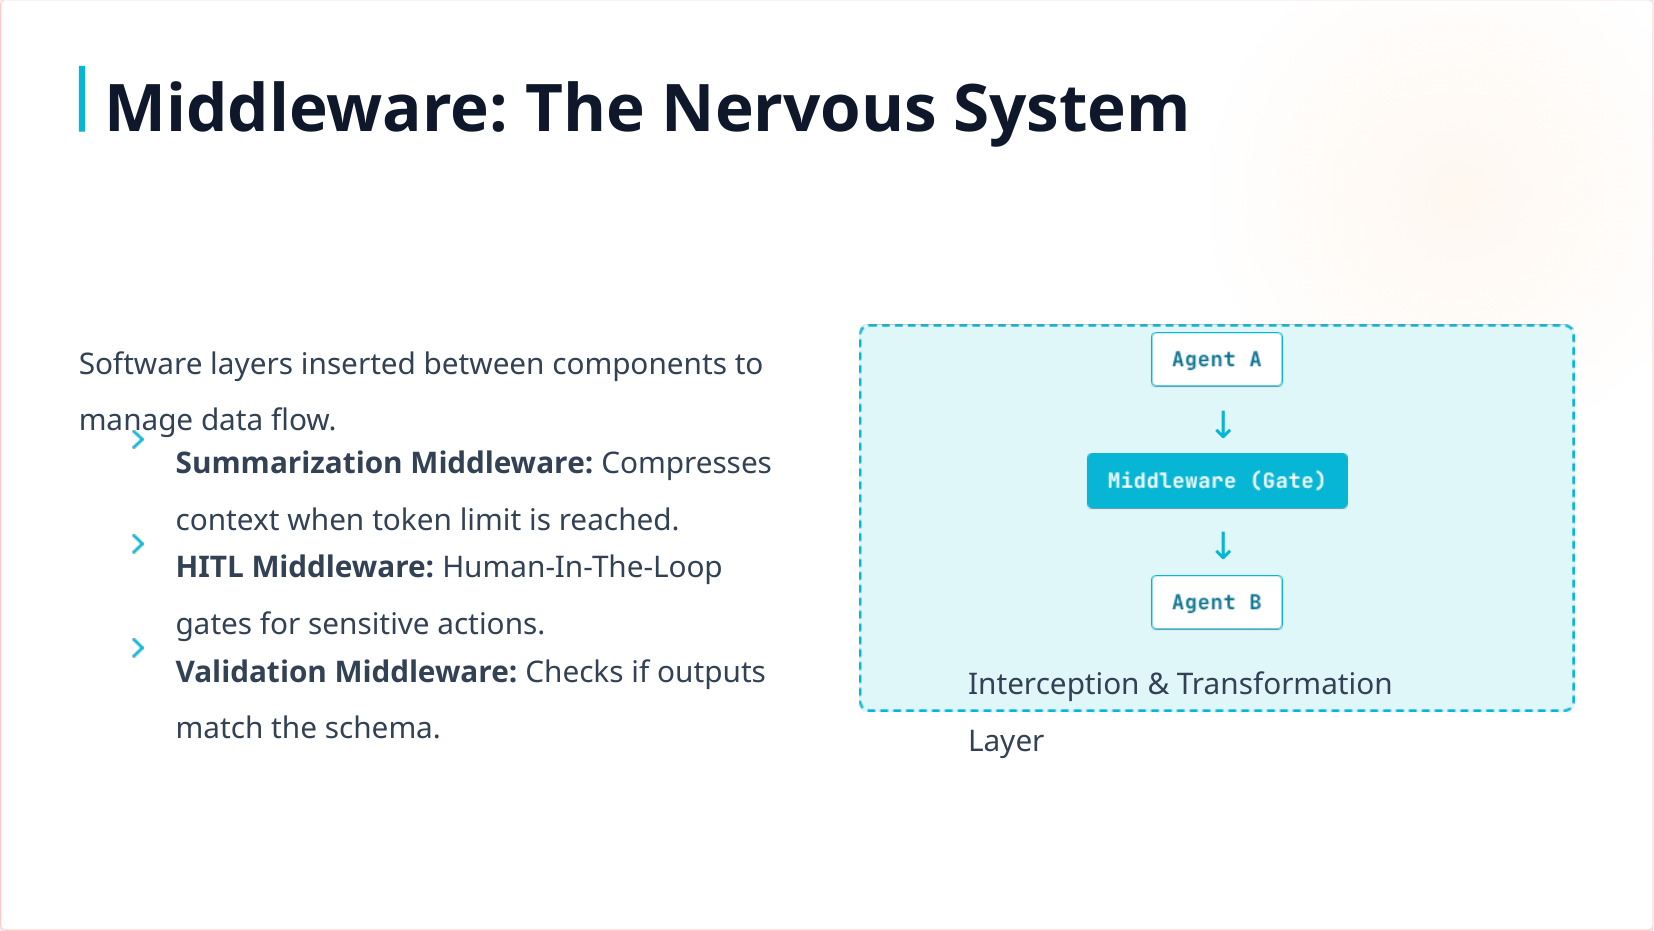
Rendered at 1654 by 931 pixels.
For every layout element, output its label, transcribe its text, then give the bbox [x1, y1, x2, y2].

text_box ↓ [1207, 400, 1226, 446]
text_box HITL Middleware: Human-In-The-Loop gates for sensitive actions. [175, 527, 795, 631]
text_box ↓ [1207, 522, 1226, 568]
text_box Validation Middleware: Checks if outputs match the schema. [175, 631, 795, 745]
text_box [78, 65, 86, 132]
text_box Software layers inserted between components to manage data flow. [78, 323, 795, 437]
text_box Summarization Middleware: Compresses context when token limit is reached. [175, 422, 795, 527]
picture [0, 0, 1654, 931]
text_box Interception & Transformation Layer [968, 643, 1466, 758]
text_box Middleware: The Nervous System [104, 65, 1649, 145]
